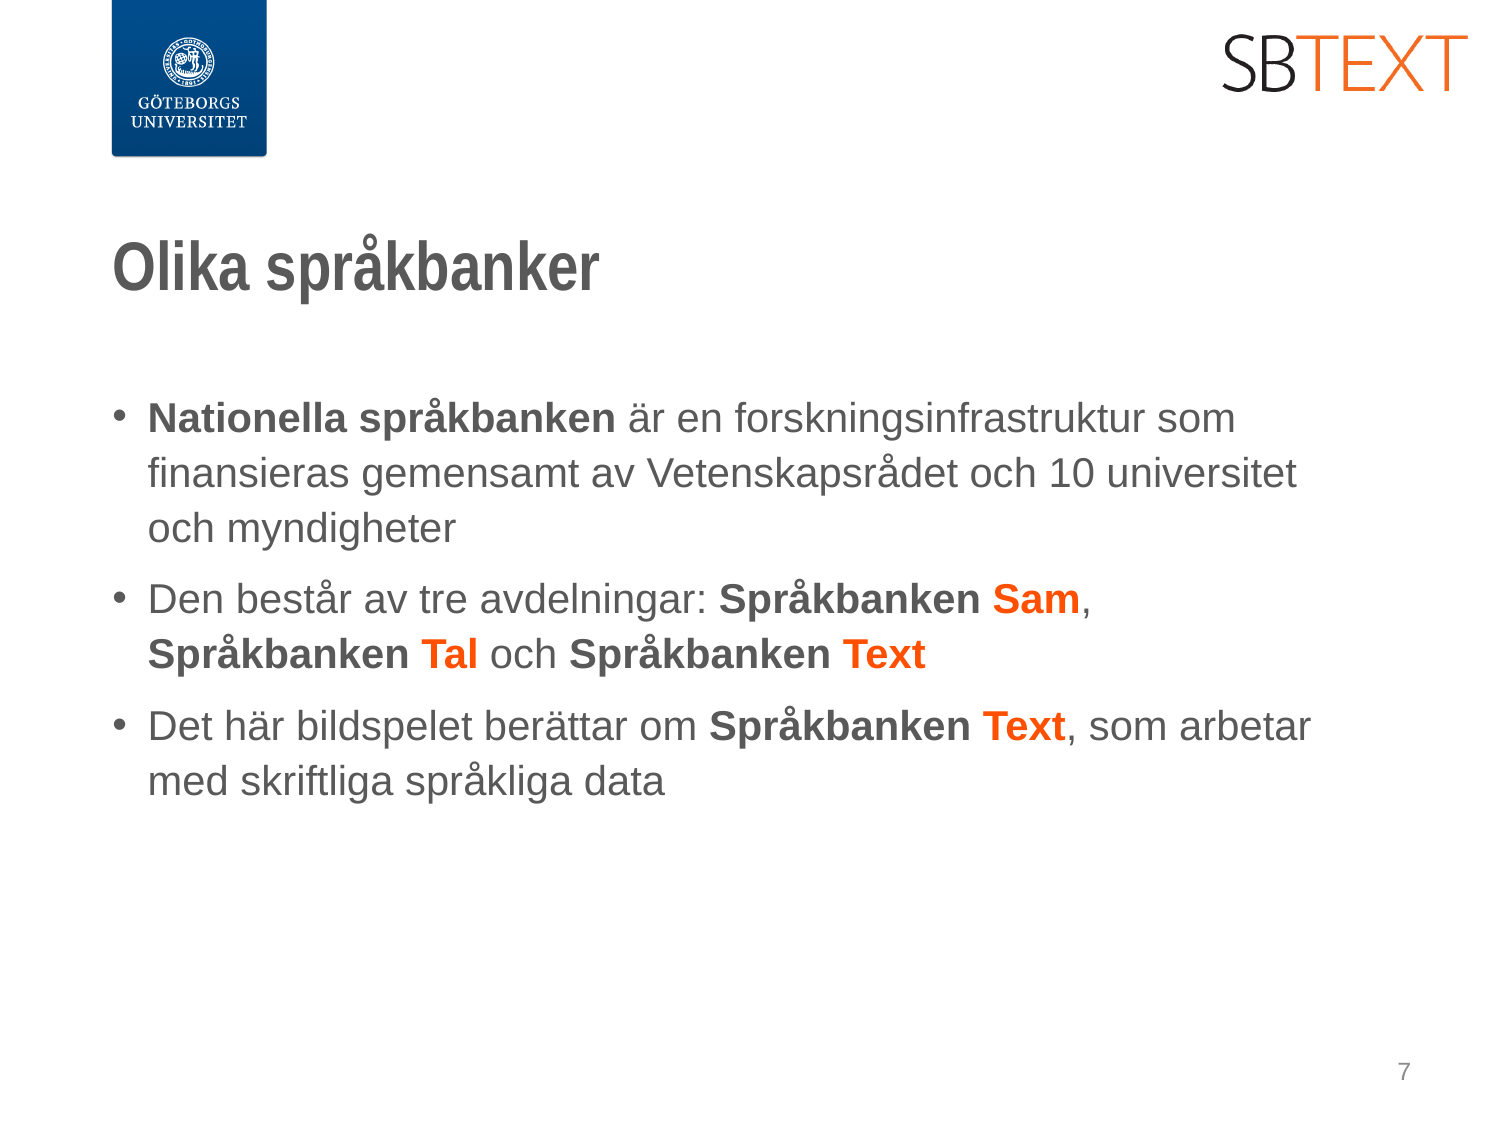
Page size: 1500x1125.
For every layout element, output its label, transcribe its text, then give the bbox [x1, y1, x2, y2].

picture [110, 0, 268, 159]
picture [1205, 19, 1476, 110]
list Nationella språkbanken är en forskningsinfrastruktur som finansieras gemensamt av Vetenskapsrådet och 10 universitet och myndigheter Den består av tre avdelningar: Språkbanken Sam, Språkbanken Tal och Språkbanken Text Det här bildspelet berättar om Språkbanken Text, som arbetar med skriftliga språkliga data [112, 385, 1341, 1012]
slide_number <number> [1316, 1051, 1412, 1091]
title Olika språkbanker [112, 231, 1412, 362]
